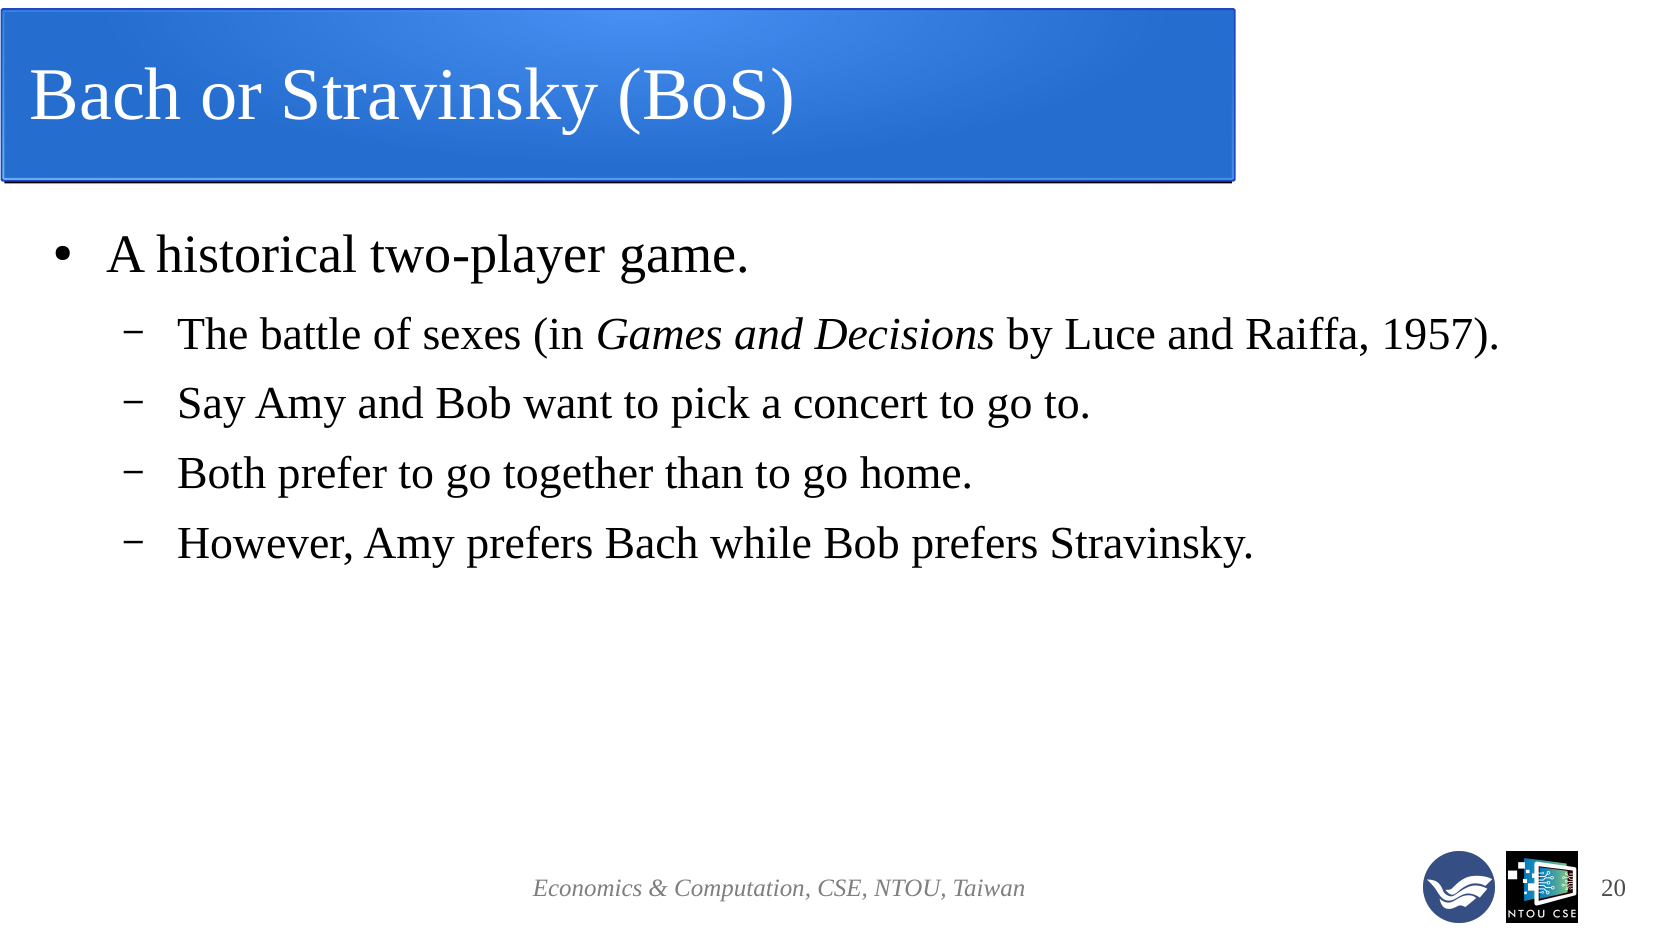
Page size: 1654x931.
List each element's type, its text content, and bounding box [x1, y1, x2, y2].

picture [1506, 851, 1578, 923]
picture [1423, 851, 1495, 923]
list A historical two-player game. The battle of sexes (in Games and Decisions by Luce and Raiffa, 1957). Say Amy and Bob want to pick a concert to go to. Both prefer to go together than to go home. However, Amy prefers Bach while Bob prefers Stravinsky. [35, 224, 1524, 764]
title Bach or Stravinsky (BoS) [29, 17, 1138, 172]
